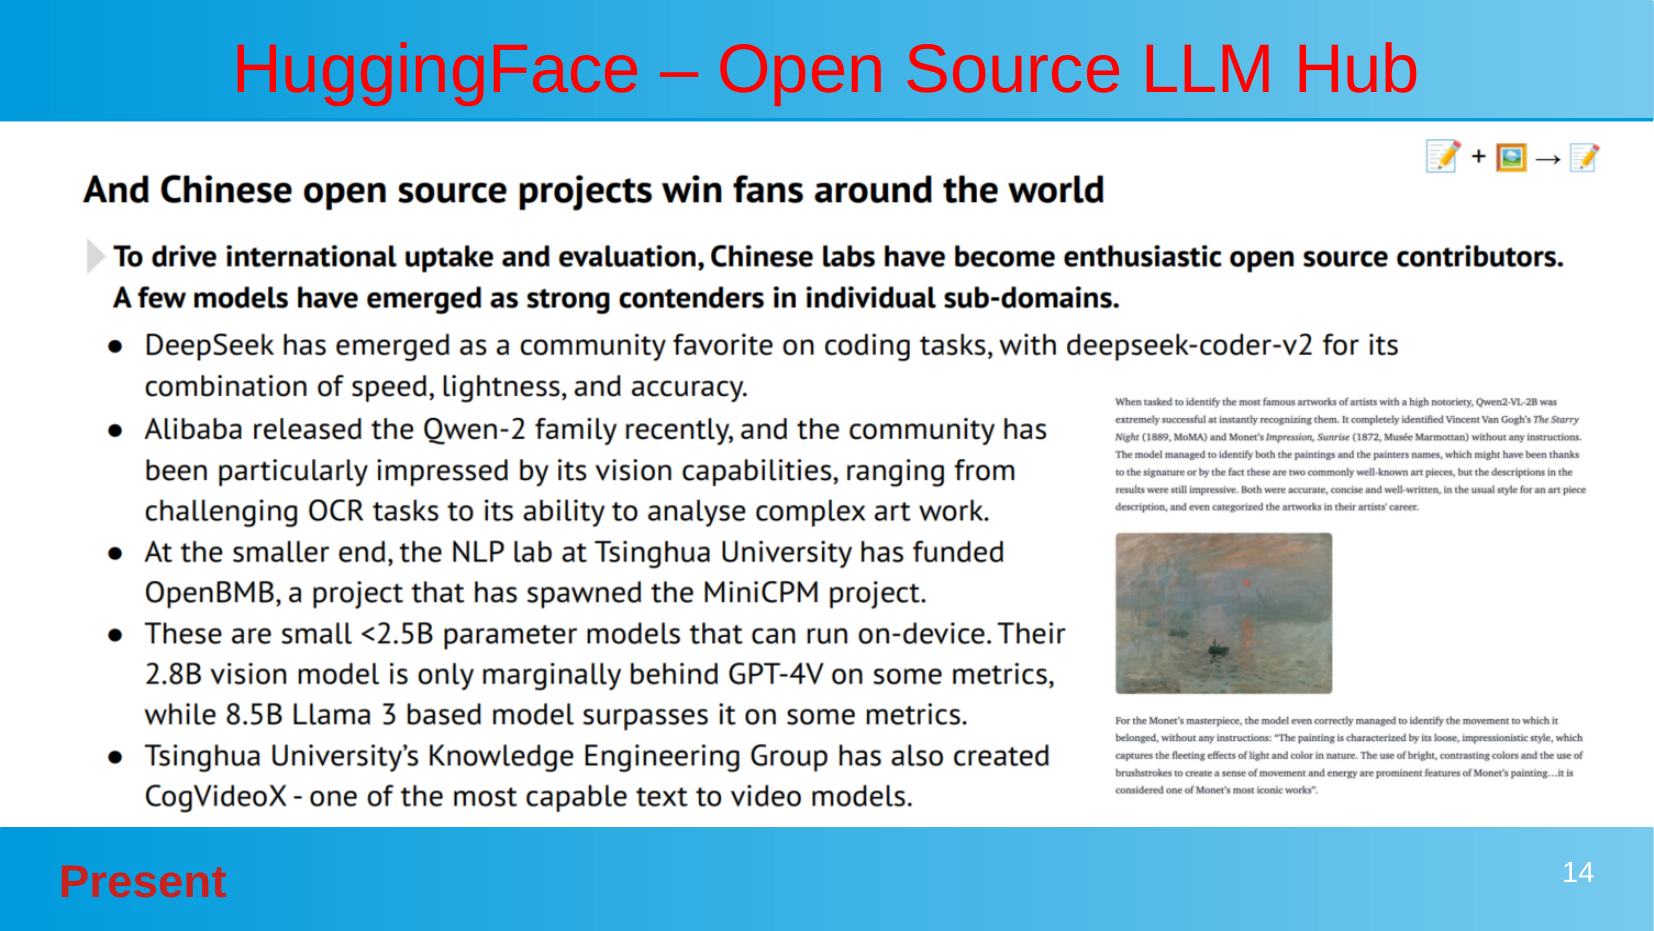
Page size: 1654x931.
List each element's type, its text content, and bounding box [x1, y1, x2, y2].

title HuggingFace – Open Source LLM Hub [59, 29, 1595, 108]
picture [77, 138, 1621, 817]
